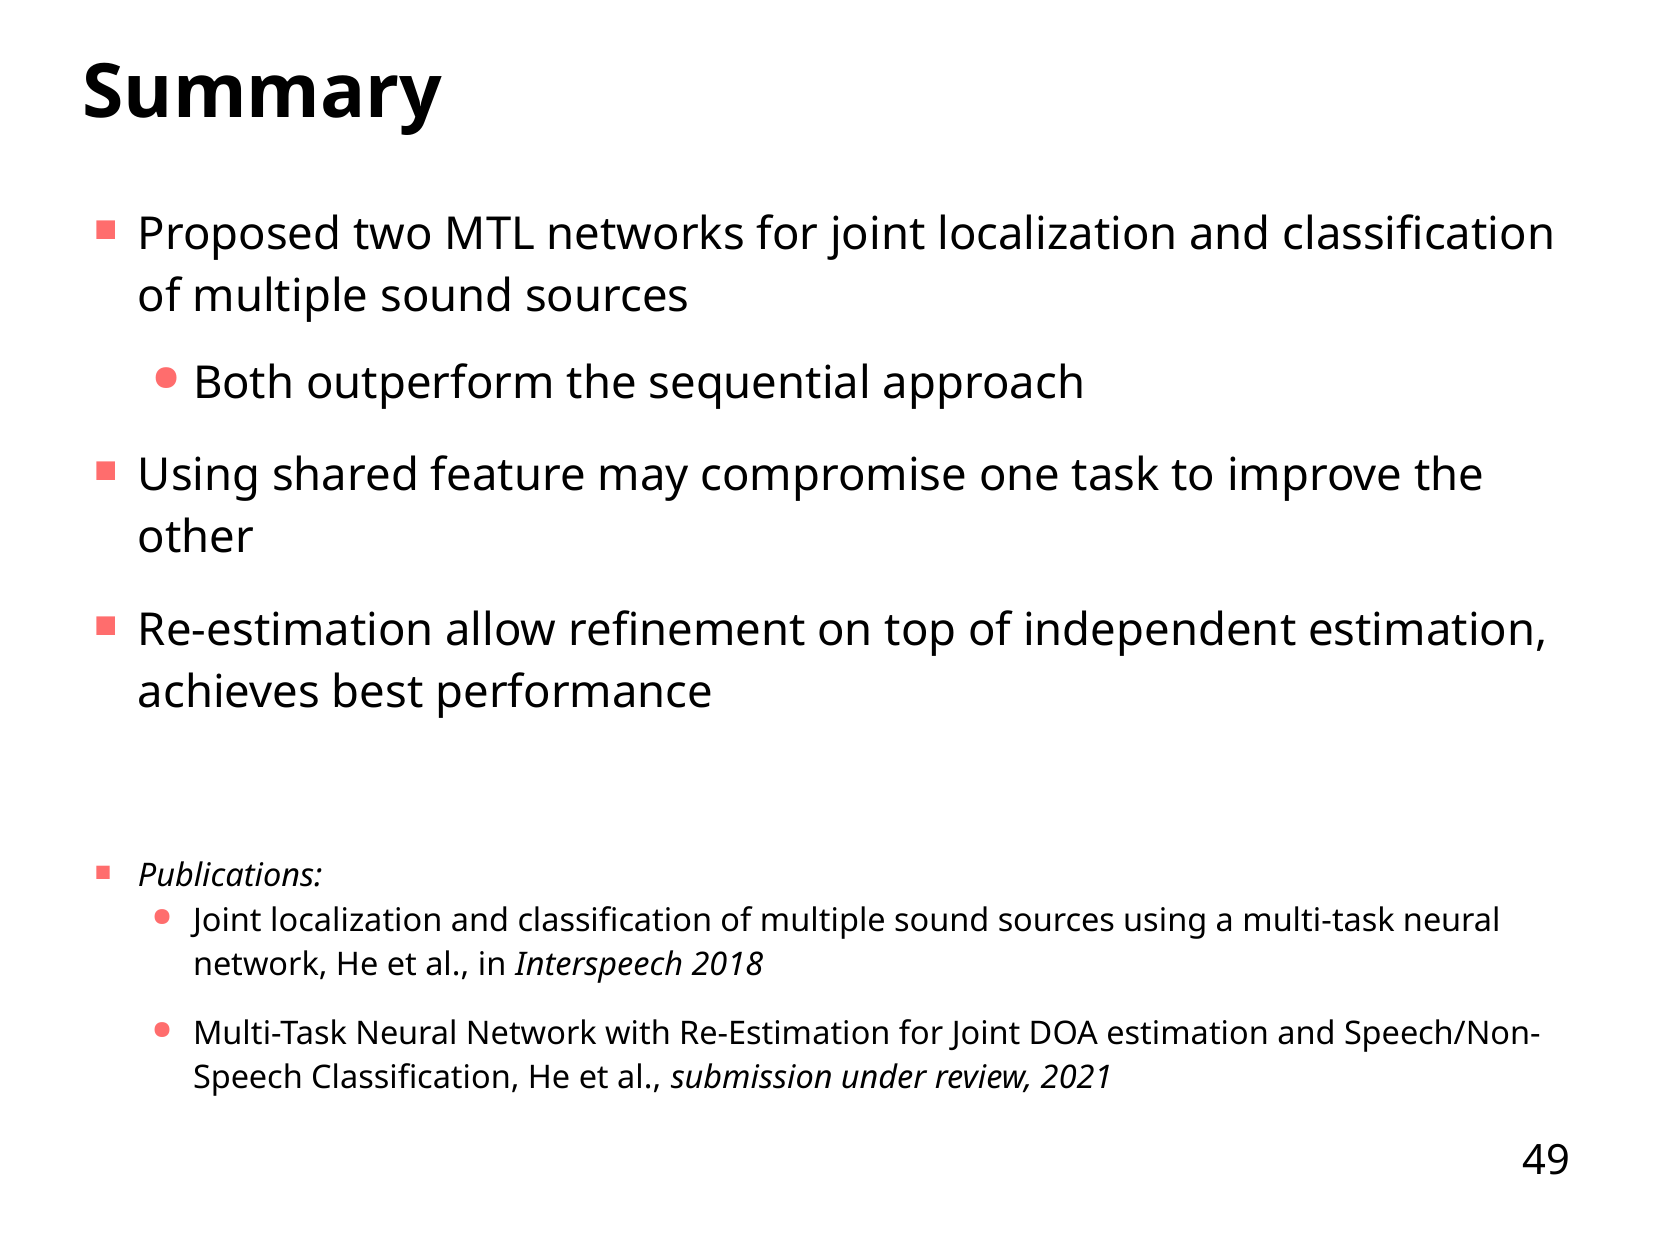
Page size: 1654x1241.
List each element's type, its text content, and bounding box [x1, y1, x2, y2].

list Proposed two MTL networks for joint localization and classification of multiple sound sources Both outperform the sequential approach Using shared feature may compromise one task to improve the other Re-estimation allow refinement on top of independent estimation, achieves best performance Publications: Joint localization and classification of multiple sound sources using a multi-task neural network, He et al., in Interspeech 2018 Multi-Task Neural Network with Re-Estimation for Joint DOA estimation and Speech/Non-Speech Classification, He et al., submission under review, 2021 [82, 200, 1571, 1111]
title Summary [82, 47, 1571, 133]
